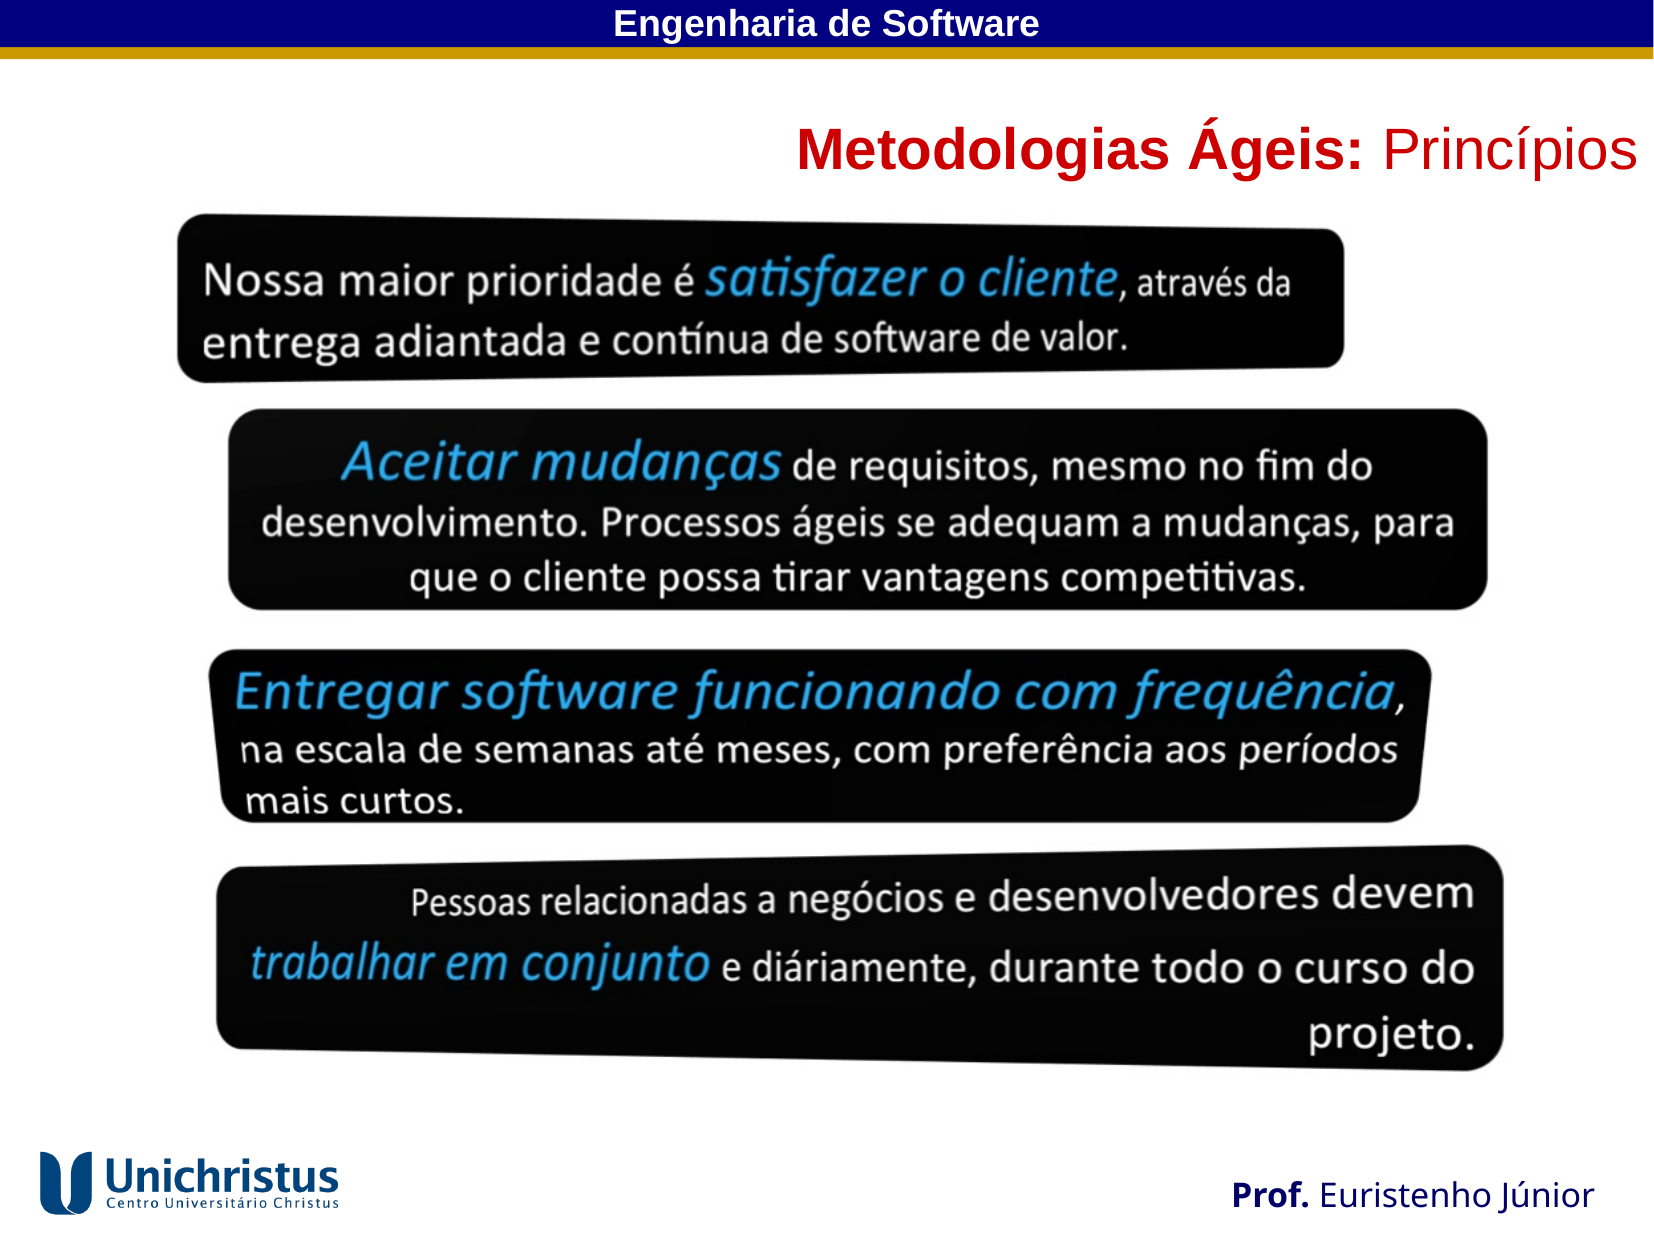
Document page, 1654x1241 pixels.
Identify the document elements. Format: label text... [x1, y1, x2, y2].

text_box Metodologias Ágeis: Princípios [781, 109, 1654, 189]
text_box Engenharia de Software [0, 0, 1654, 48]
text_box [0, 48, 1654, 60]
text_box Prof. Euristenho Júnior [1216, 1163, 1654, 1224]
picture [35, 1148, 343, 1217]
picture [167, 188, 1512, 1081]
